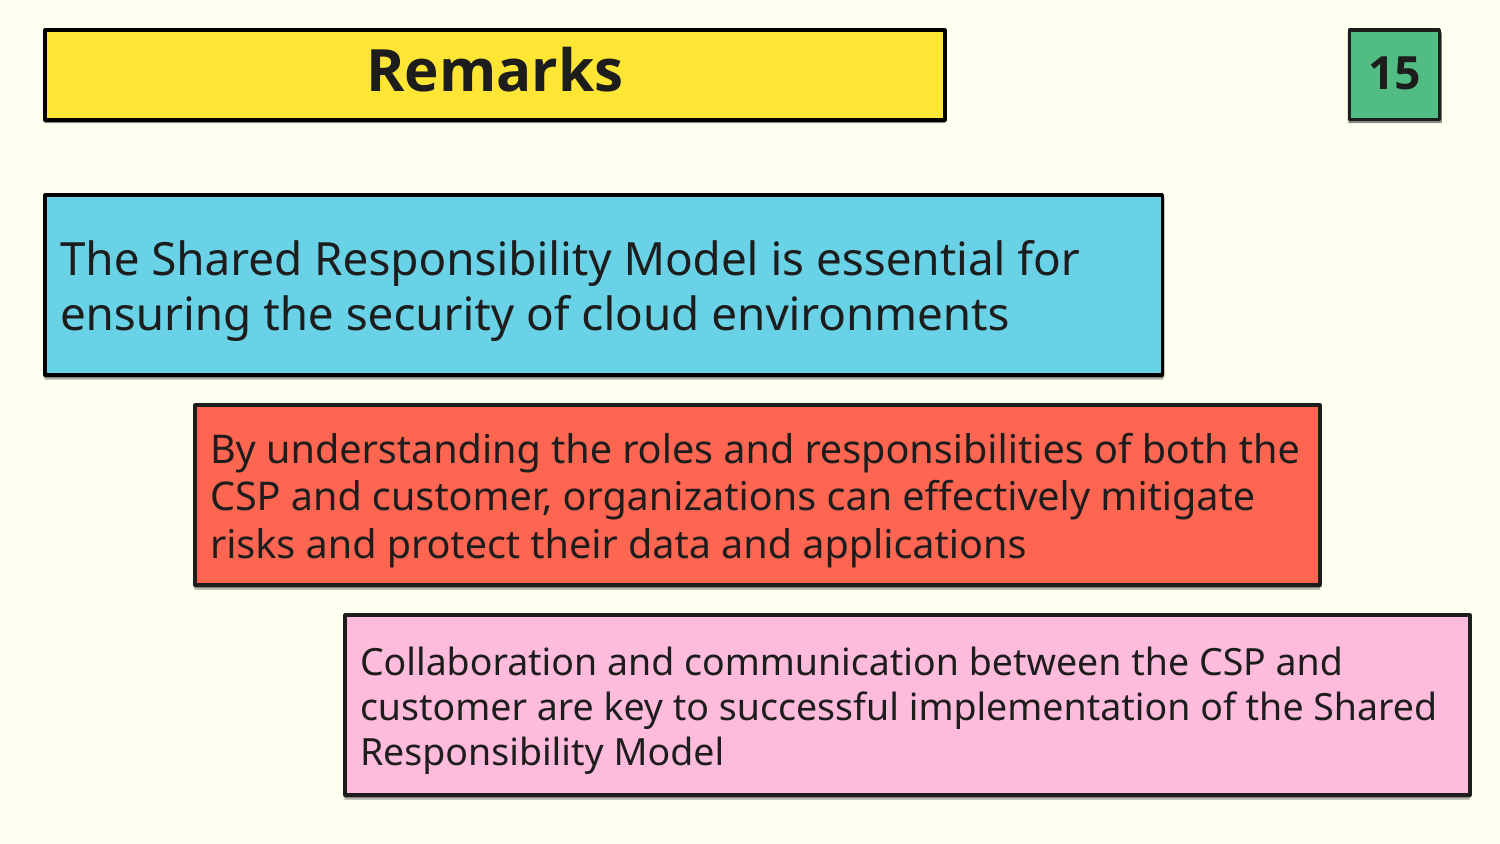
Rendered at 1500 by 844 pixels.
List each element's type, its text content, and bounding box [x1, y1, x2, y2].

list The Shared Responsibility Model is essential for ensuring the security of cloud environments [45, 195, 1163, 375]
list By understanding the roles and responsibilities of both the CSP and customer, organizations can effectively mitigate risks and protect their data and applications [195, 405, 1320, 585]
list Collaboration and communication between the CSP and customer are key to successful implementation of the Shared Responsibility Model [345, 615, 1470, 795]
title Remarks [45, 30, 945, 120]
